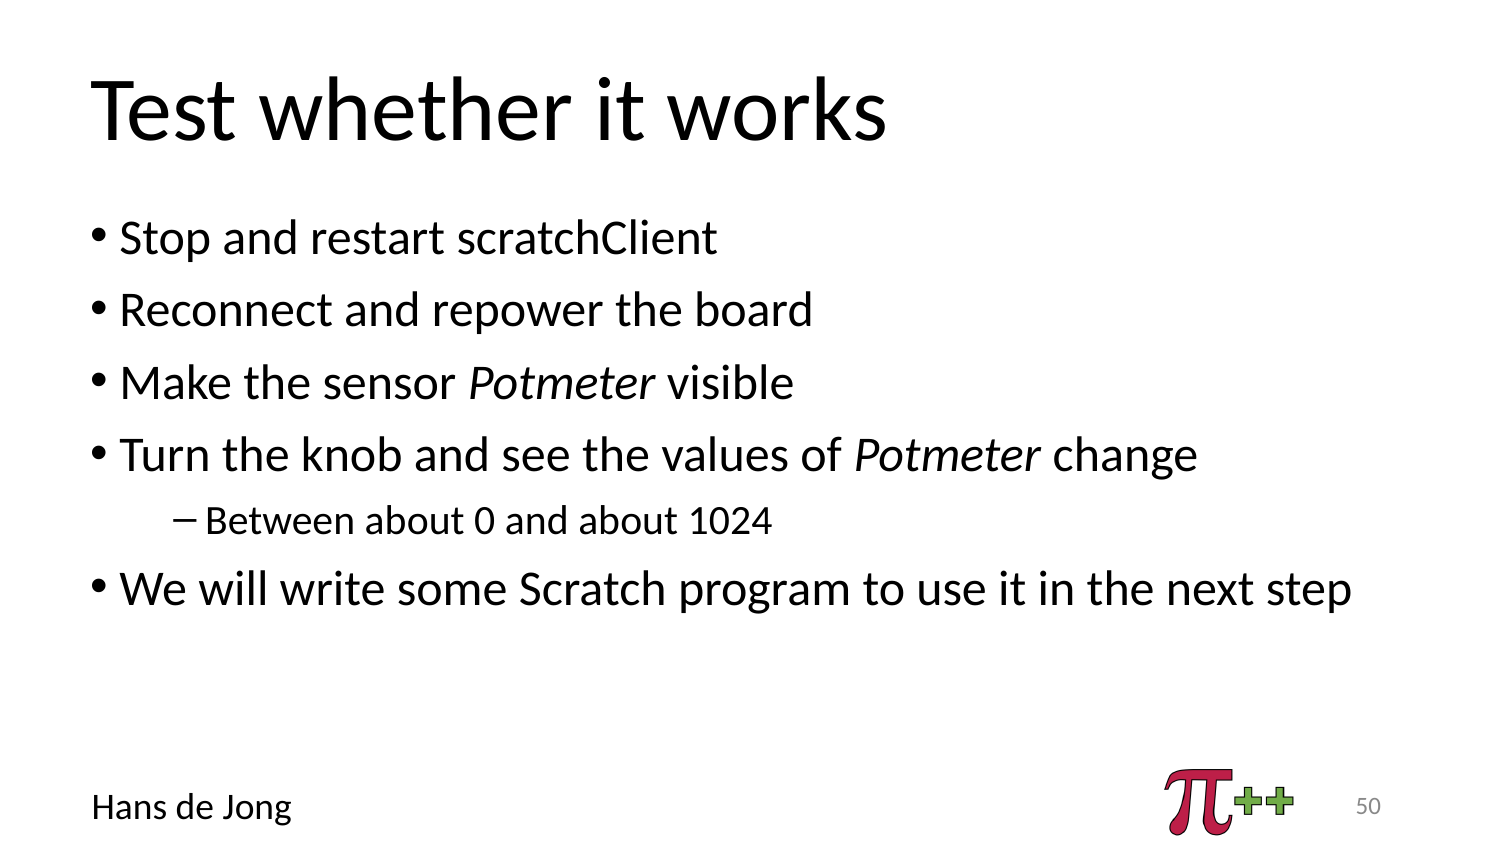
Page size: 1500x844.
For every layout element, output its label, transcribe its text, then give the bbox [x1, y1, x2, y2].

text_box 50 [1340, 782, 1426, 827]
list Stop and restart scratchClient Reconnect and repower the board Make the sensor Potmeter visible Turn the knob and see the values of Potmeter change Between about 0 and about 1024 We will write some Scratch program to use it in the next step [75, 196, 1426, 754]
title Test whether it works [75, 33, 1426, 175]
